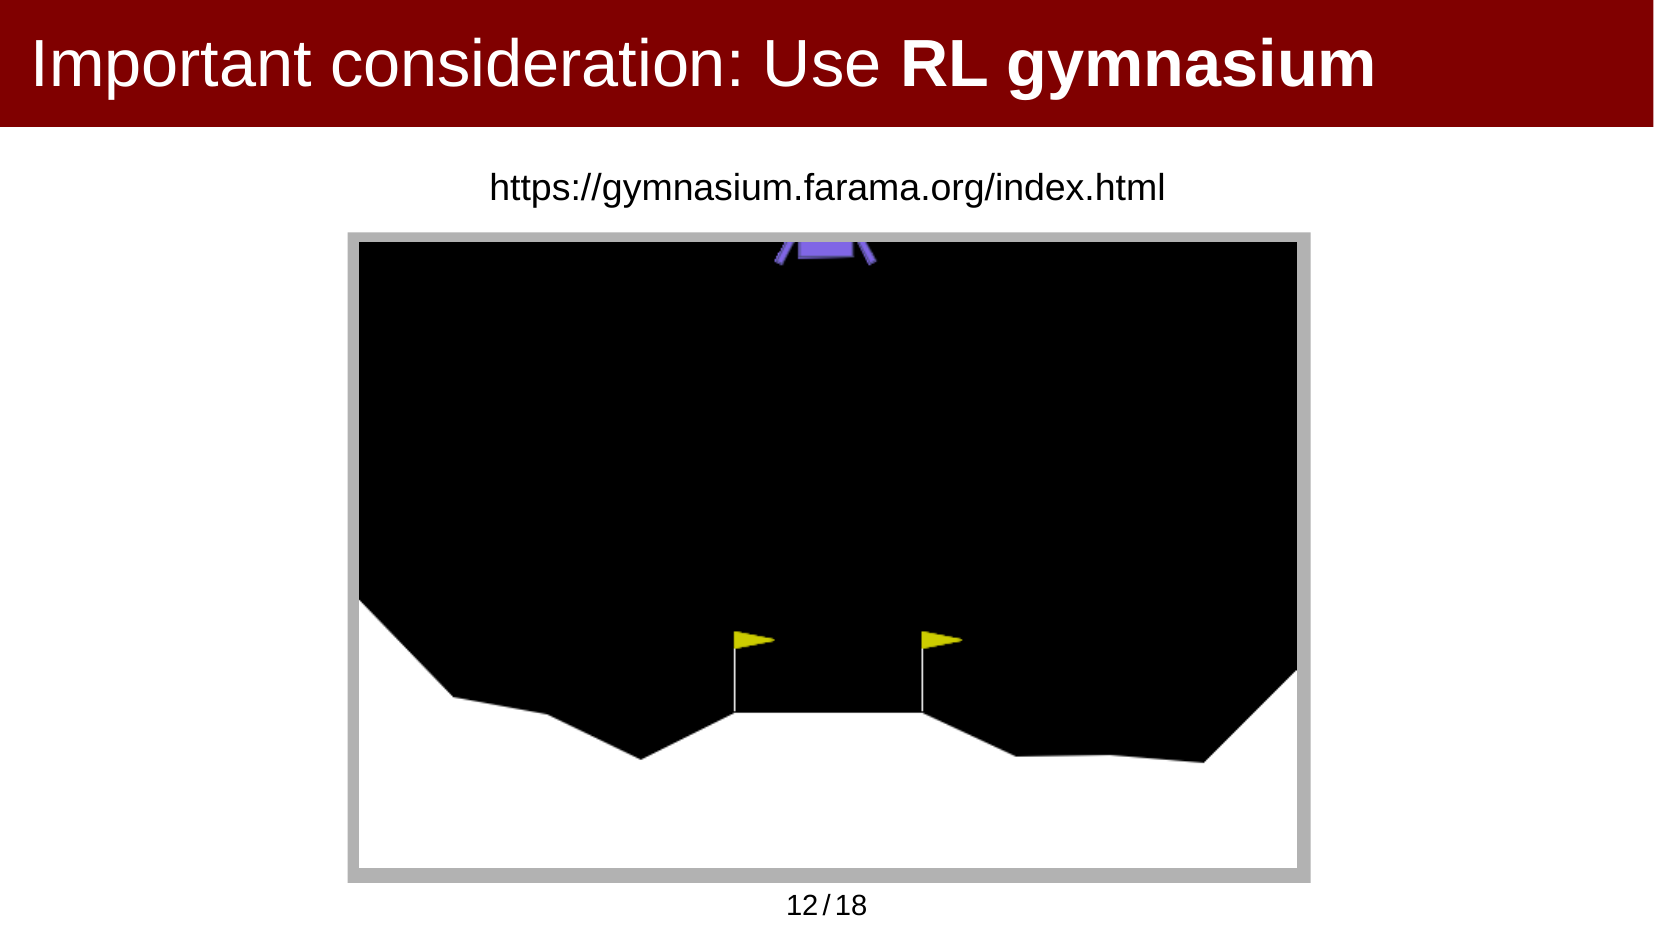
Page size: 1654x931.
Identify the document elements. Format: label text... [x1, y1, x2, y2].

text_box Important consideration: Use RL gymnasium [15, 19, 1631, 109]
text_box [347, 232, 1311, 883]
picture [359, 242, 1297, 868]
text_box [0, 0, 1654, 127]
text_box https://gymnasium.farama.org/index.html [474, 159, 1182, 216]
